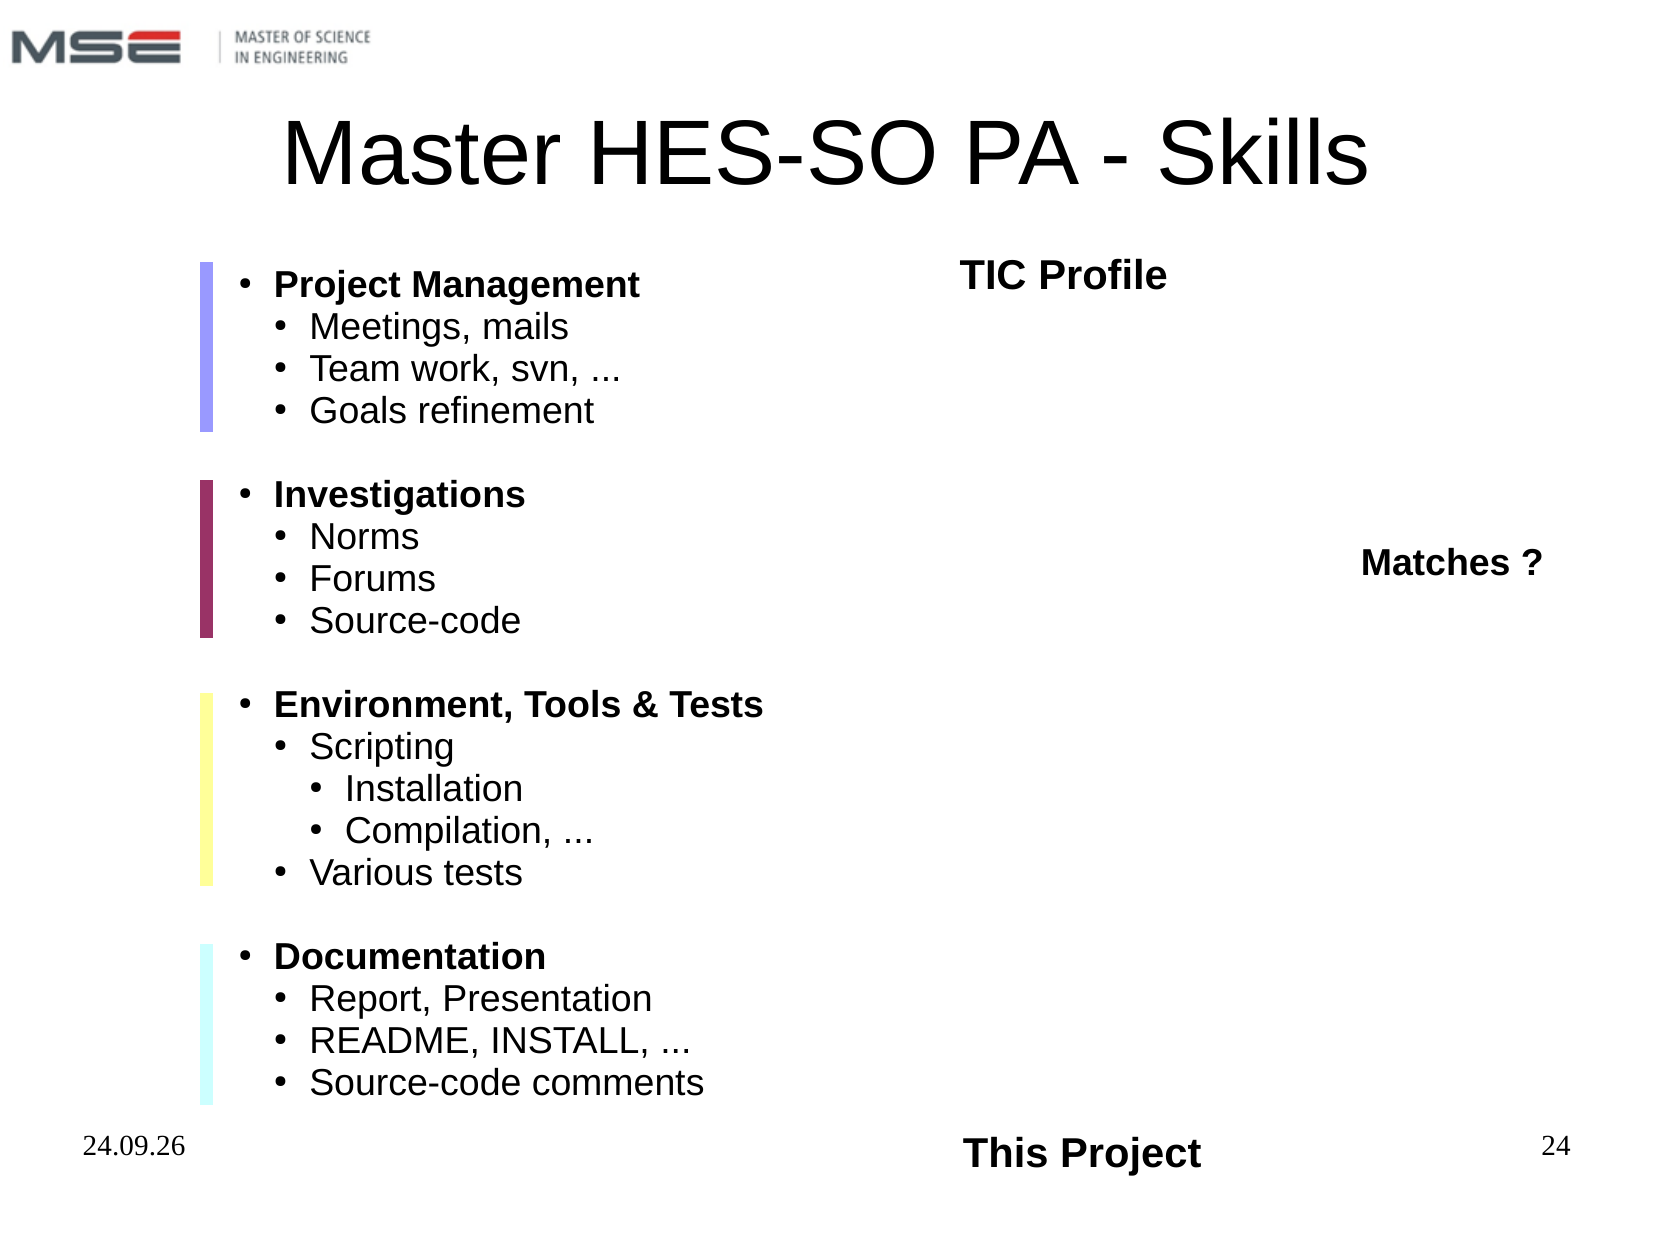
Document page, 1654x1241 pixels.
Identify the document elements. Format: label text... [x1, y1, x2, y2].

text_box Project Management Meetings, mails Team work, svn, ... Goals refinement Investigations Norms Forums Source-code Environment, Tools & Tests Scripting Installation Compilation, ... Various tests Documentation Report, Presentation README, INSTALL, ... Source-code comments [223, 256, 780, 1112]
text_box [200, 944, 213, 1105]
text_box [200, 480, 213, 638]
text_box This Project [948, 1122, 1217, 1184]
picture [3, 0, 402, 107]
text_box [200, 262, 213, 432]
title Master HES-SO PA - Skills [82, 49, 1571, 257]
picture [849, 305, 1524, 1111]
text_box [200, 693, 213, 886]
text_box TIC Profile [944, 244, 1184, 306]
text_box Matches ? [1346, 533, 1560, 591]
